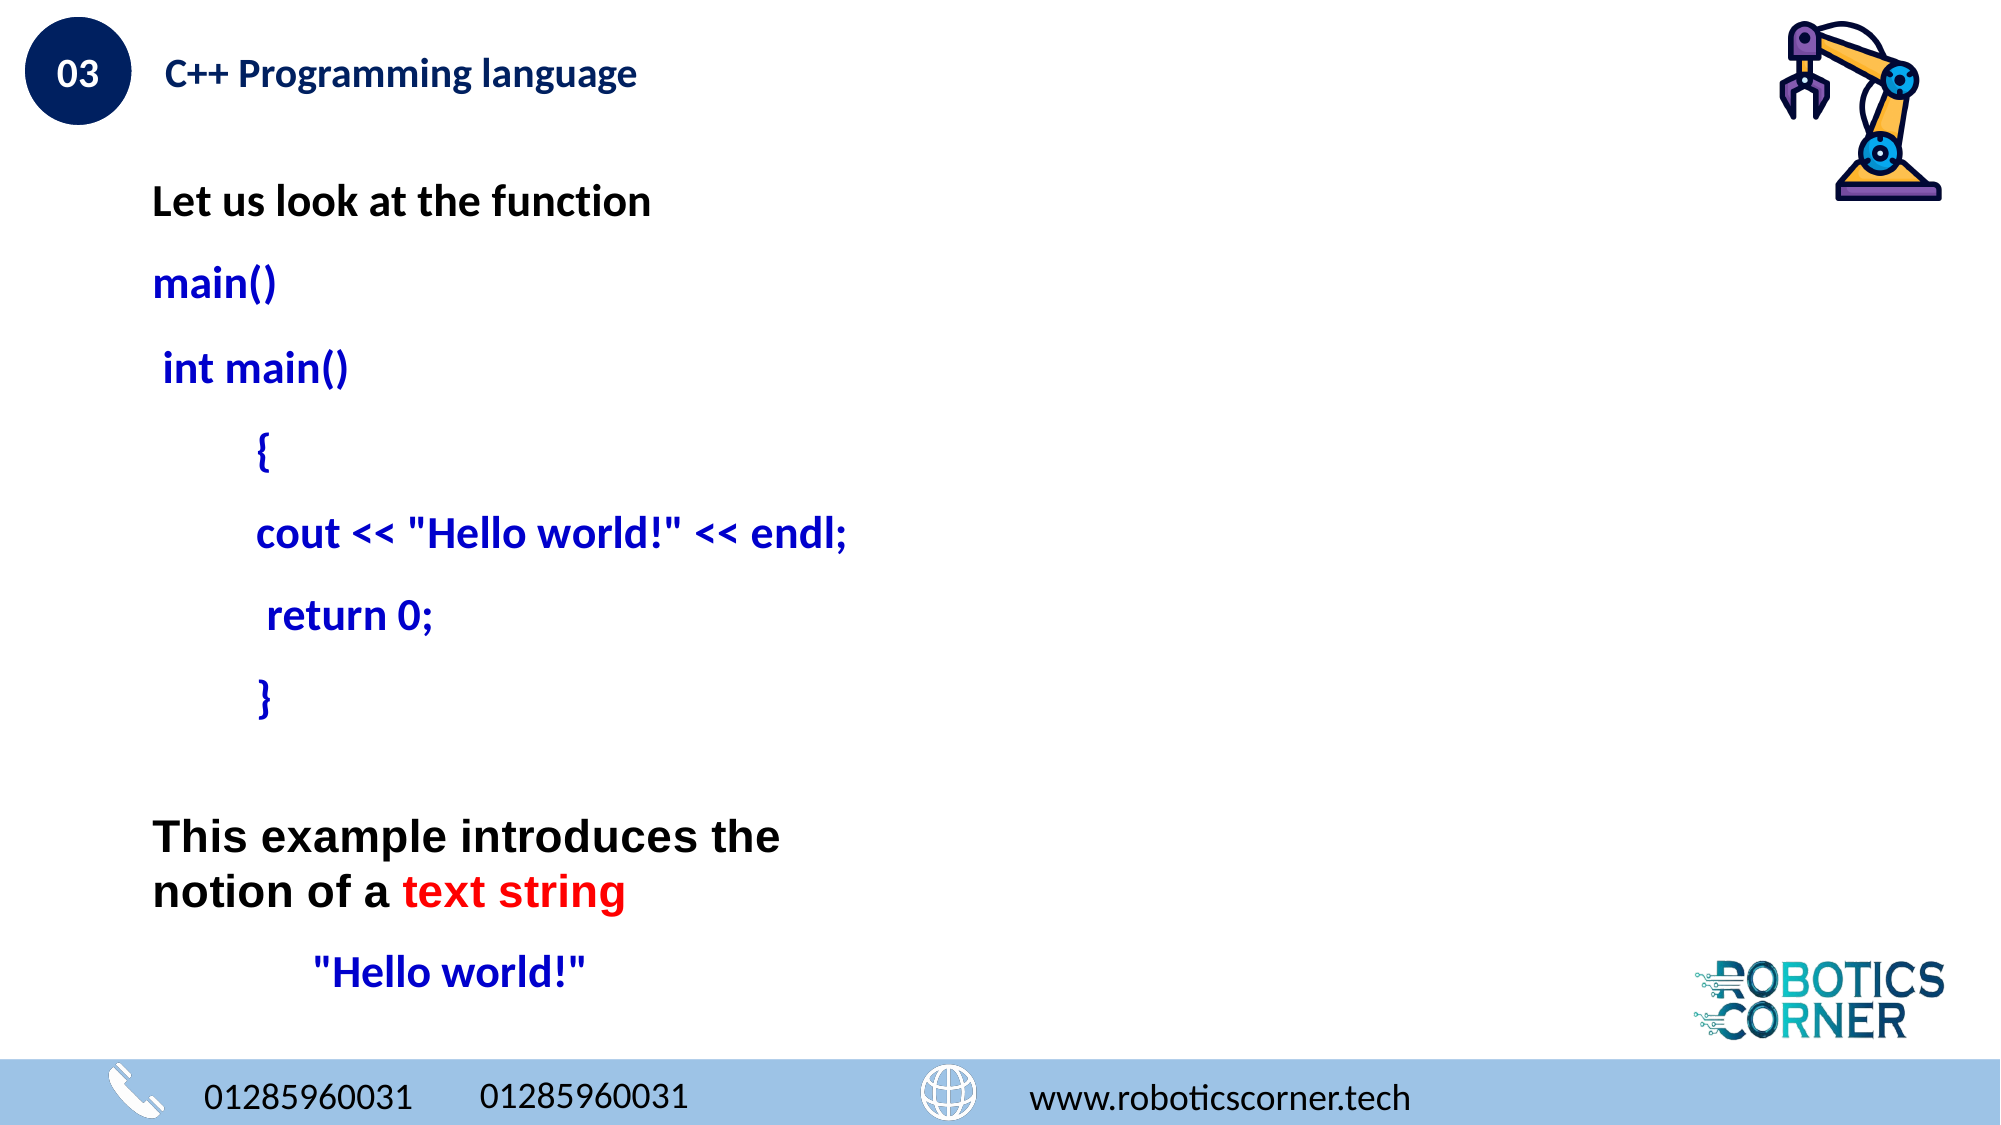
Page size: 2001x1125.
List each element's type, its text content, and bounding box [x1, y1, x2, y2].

picture [1771, 21, 1950, 201]
text_box www.roboticscorner.tech [1014, 1065, 1531, 1125]
picture [1680, 859, 1953, 1059]
text_box 01285960031 [465, 1063, 811, 1124]
text_box [0, 1059, 915, 1125]
picture [103, 1057, 170, 1124]
text_box 03 [22, 14, 134, 128]
text_box C++ Programming language [150, 38, 697, 103]
text_box 01285960031 [189, 1064, 495, 1125]
picture [915, 1059, 981, 1125]
text_box [981, 1059, 2000, 1125]
text_box Let us look at the function main() int main() { cout << "Hello world!" << endl; return 0; } This example introduces the notion of a text string "Hello world!" [150, 141, 1259, 997]
